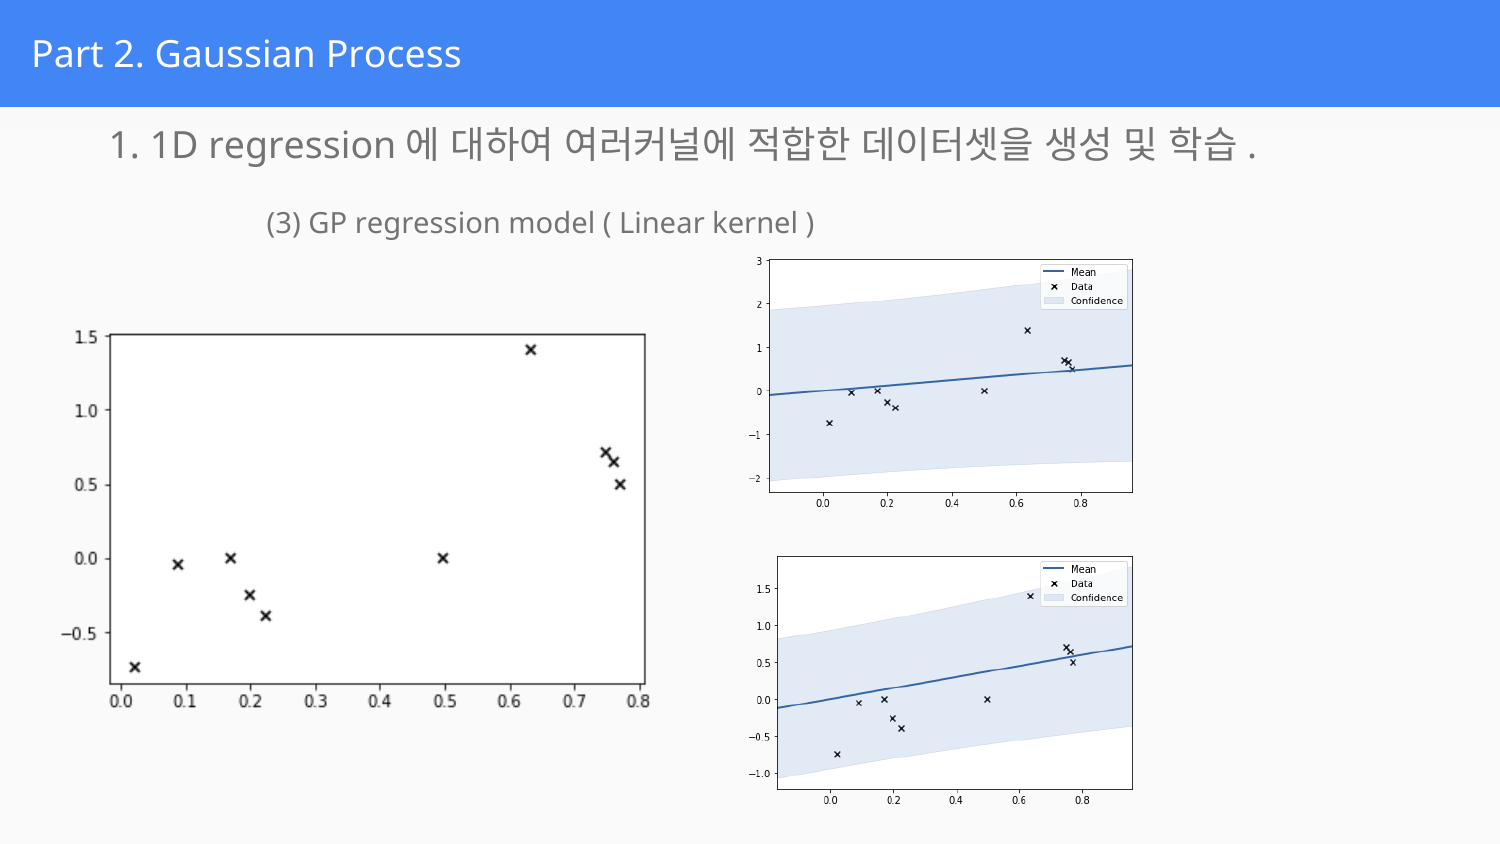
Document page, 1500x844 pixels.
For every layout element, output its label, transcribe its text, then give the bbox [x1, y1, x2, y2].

list 1. 1D regression에 대하여 여러커널에 적합한 데이터셋을 생성 및 학습. (3) GP regression model ( Linear kernel ) [55, 99, 1448, 757]
title Part 2. Gaussian Process [16, 2, 1465, 102]
picture [49, 318, 662, 722]
picture [741, 546, 1141, 811]
picture [741, 249, 1141, 514]
